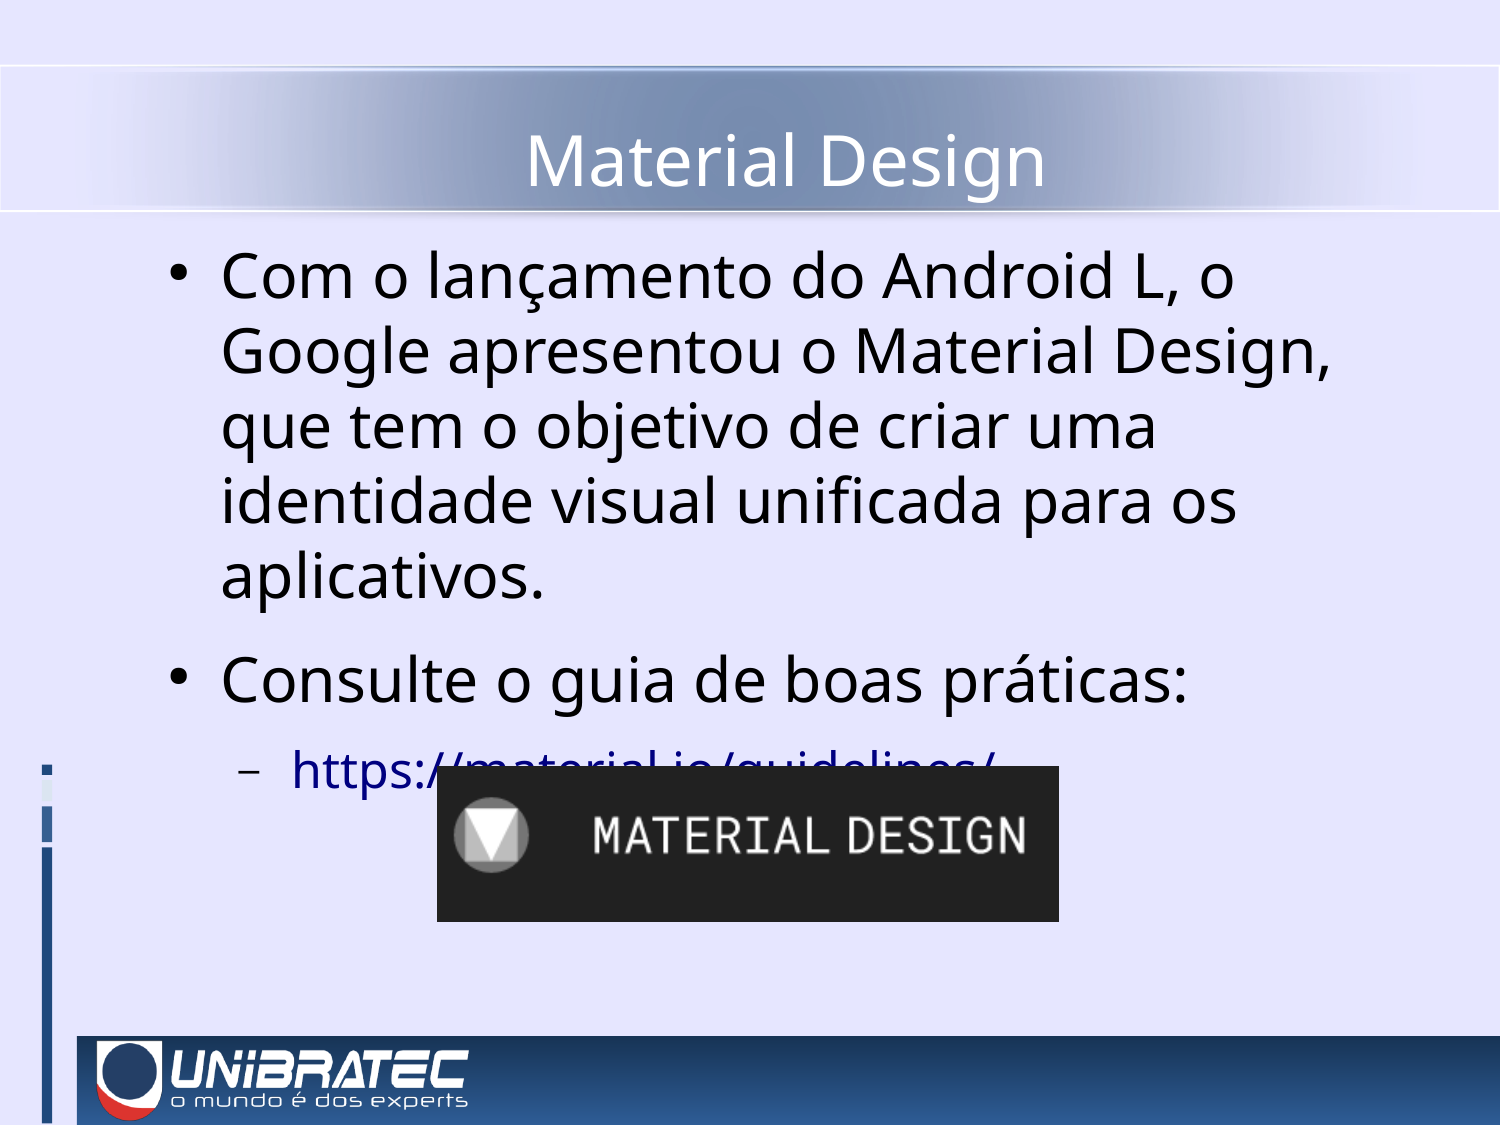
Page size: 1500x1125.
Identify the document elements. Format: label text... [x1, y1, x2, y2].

picture [437, 766, 1059, 922]
title Material Design [150, 84, 1424, 233]
picture [0, 58, 1500, 227]
picture [96, 1040, 469, 1121]
list Com o lançamento do Android L, o Google apresentou o Material Design, que tem o objetivo de criar uma identidade visual unificada para os aplicativos. Consulte o guia de boas práticas: https://material.io/guidelines/ [150, 236, 1441, 1028]
